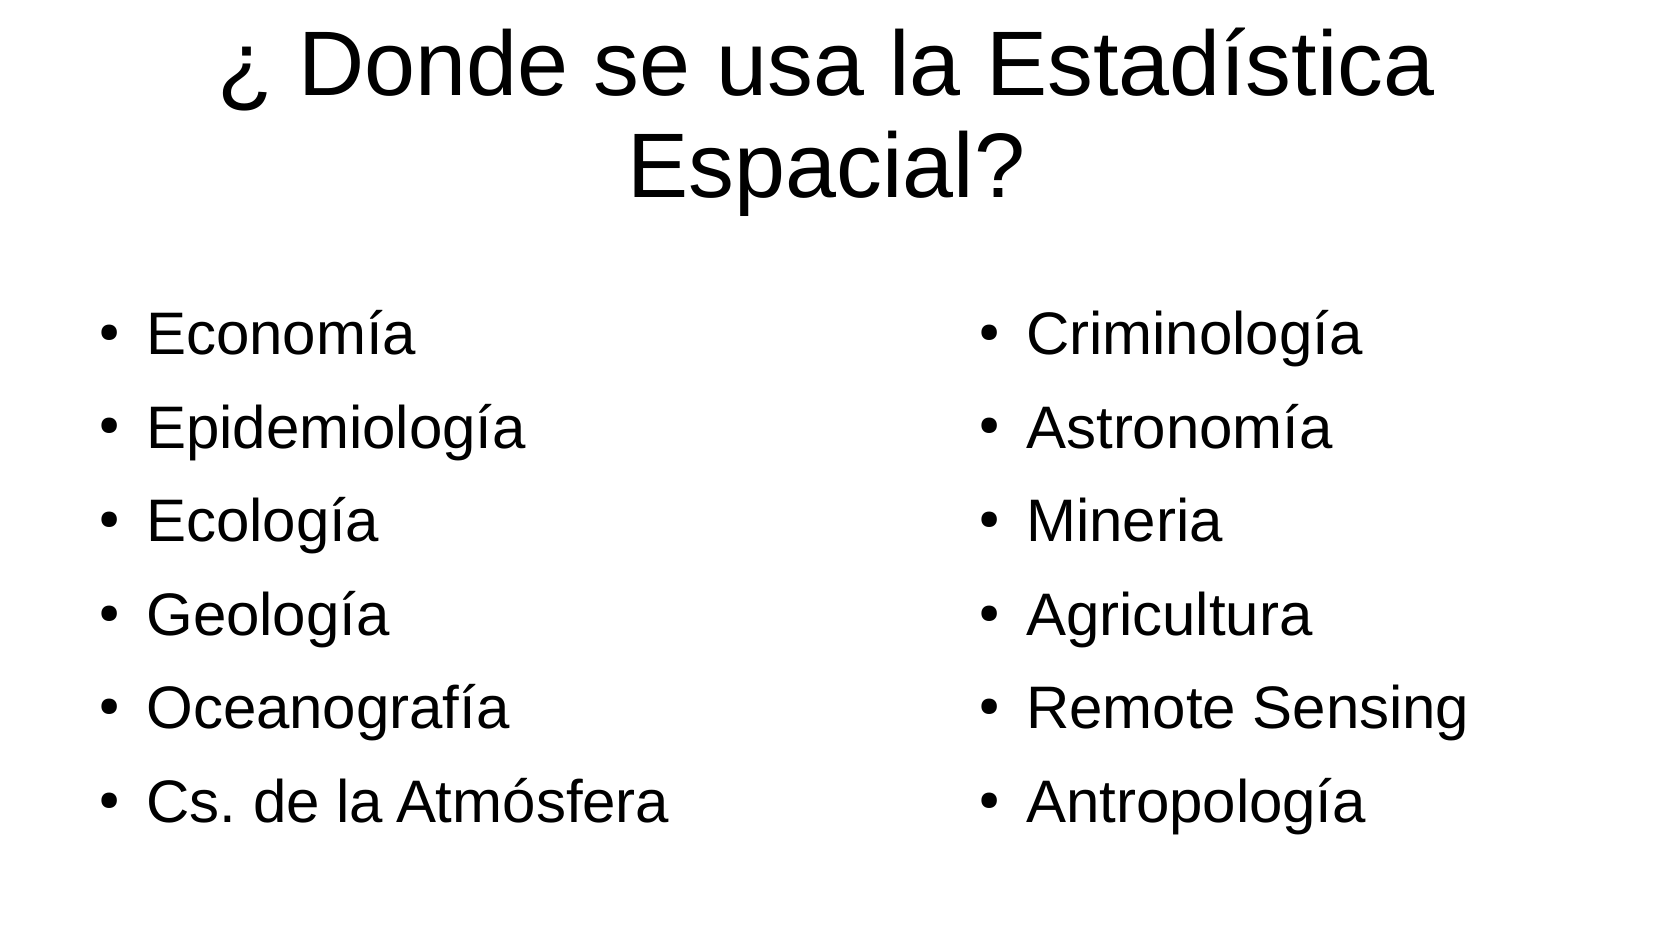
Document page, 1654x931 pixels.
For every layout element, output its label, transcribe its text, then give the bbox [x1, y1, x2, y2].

list Economía Epidemiología Ecología Geología Oceanografía Cs. de la Atmósfera [82, 300, 962, 840]
title ¿ Donde se usa la Estadística Espacial? [82, 12, 1571, 218]
list Criminología Astronomía Mineria Agricultura Remote Sensing Antropología [962, 300, 1654, 840]
